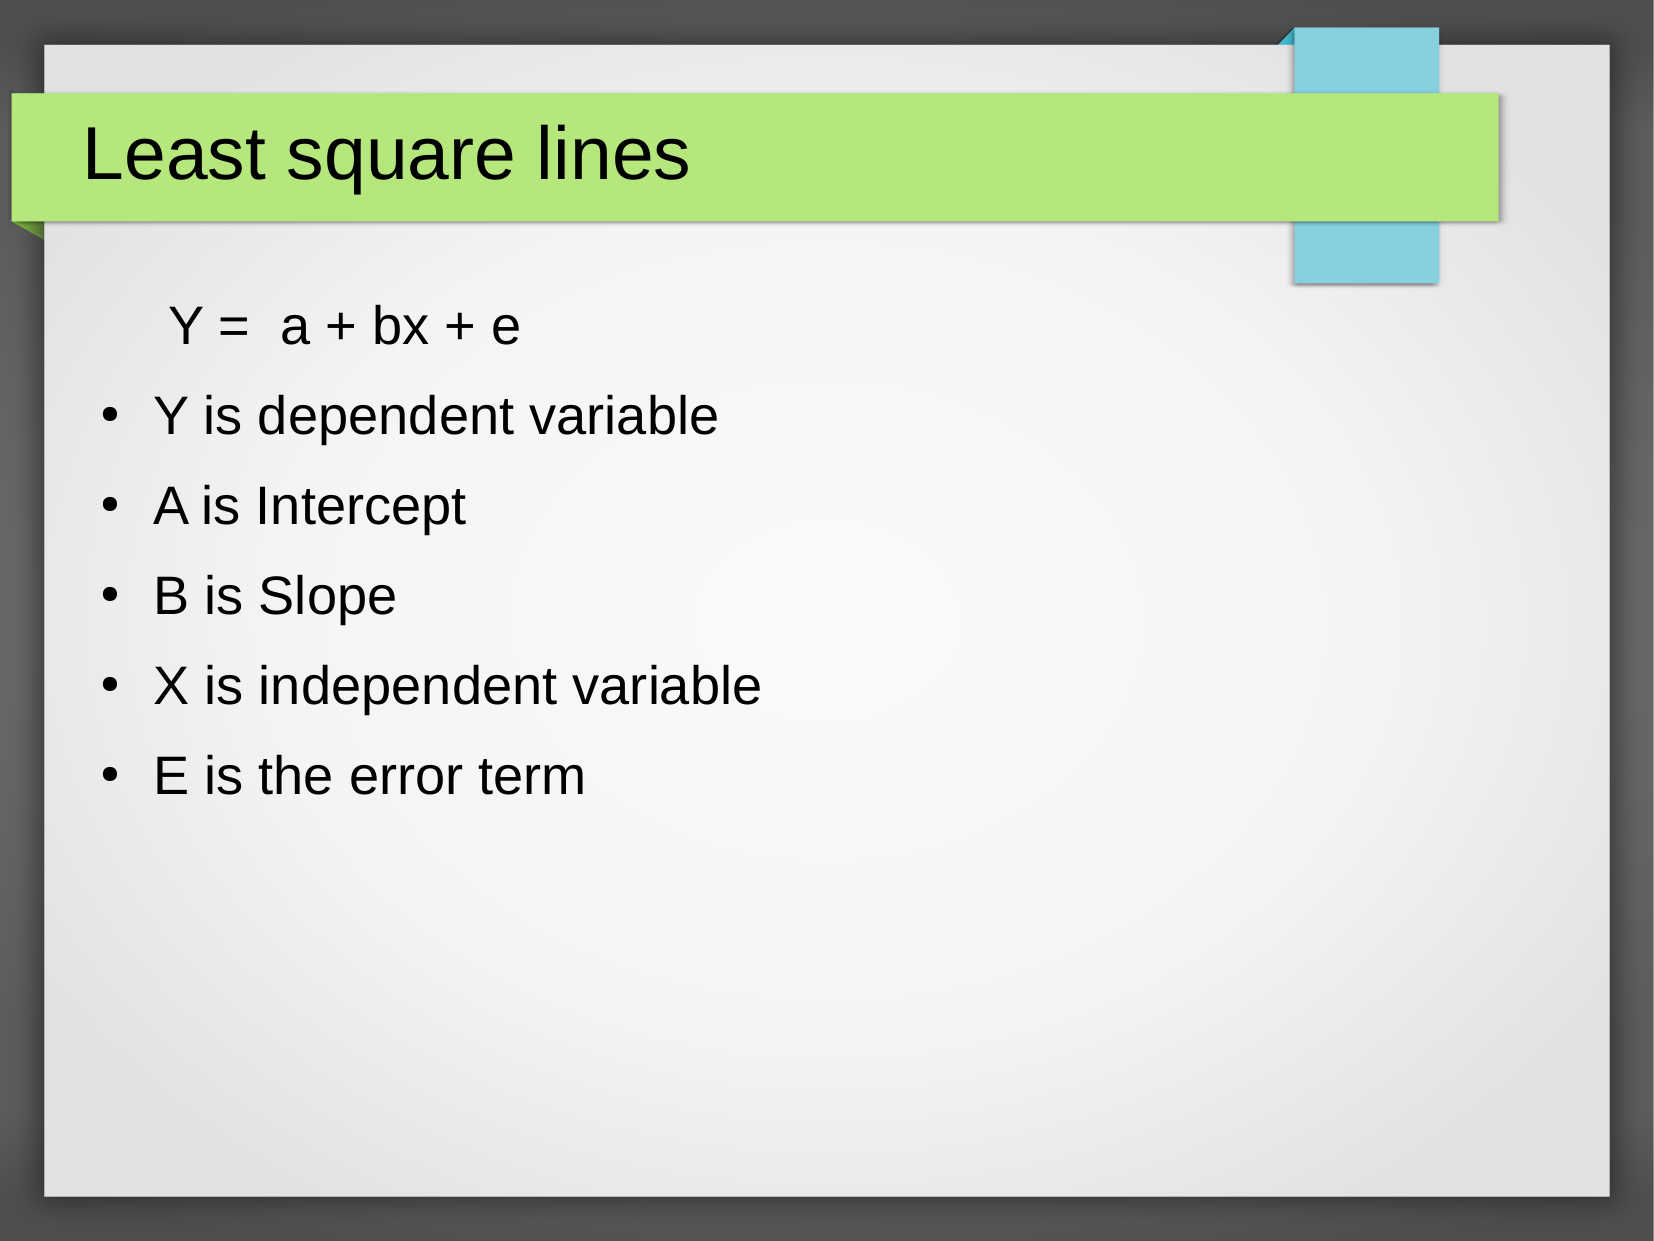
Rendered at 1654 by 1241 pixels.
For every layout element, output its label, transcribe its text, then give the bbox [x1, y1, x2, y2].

list Y = a + bx + e Y is dependent variable A is Intercept B is Slope X is independent variable E is the error term [82, 295, 1571, 1015]
picture [0, 0, 1654, 1241]
title Least square lines [82, 94, 1264, 213]
